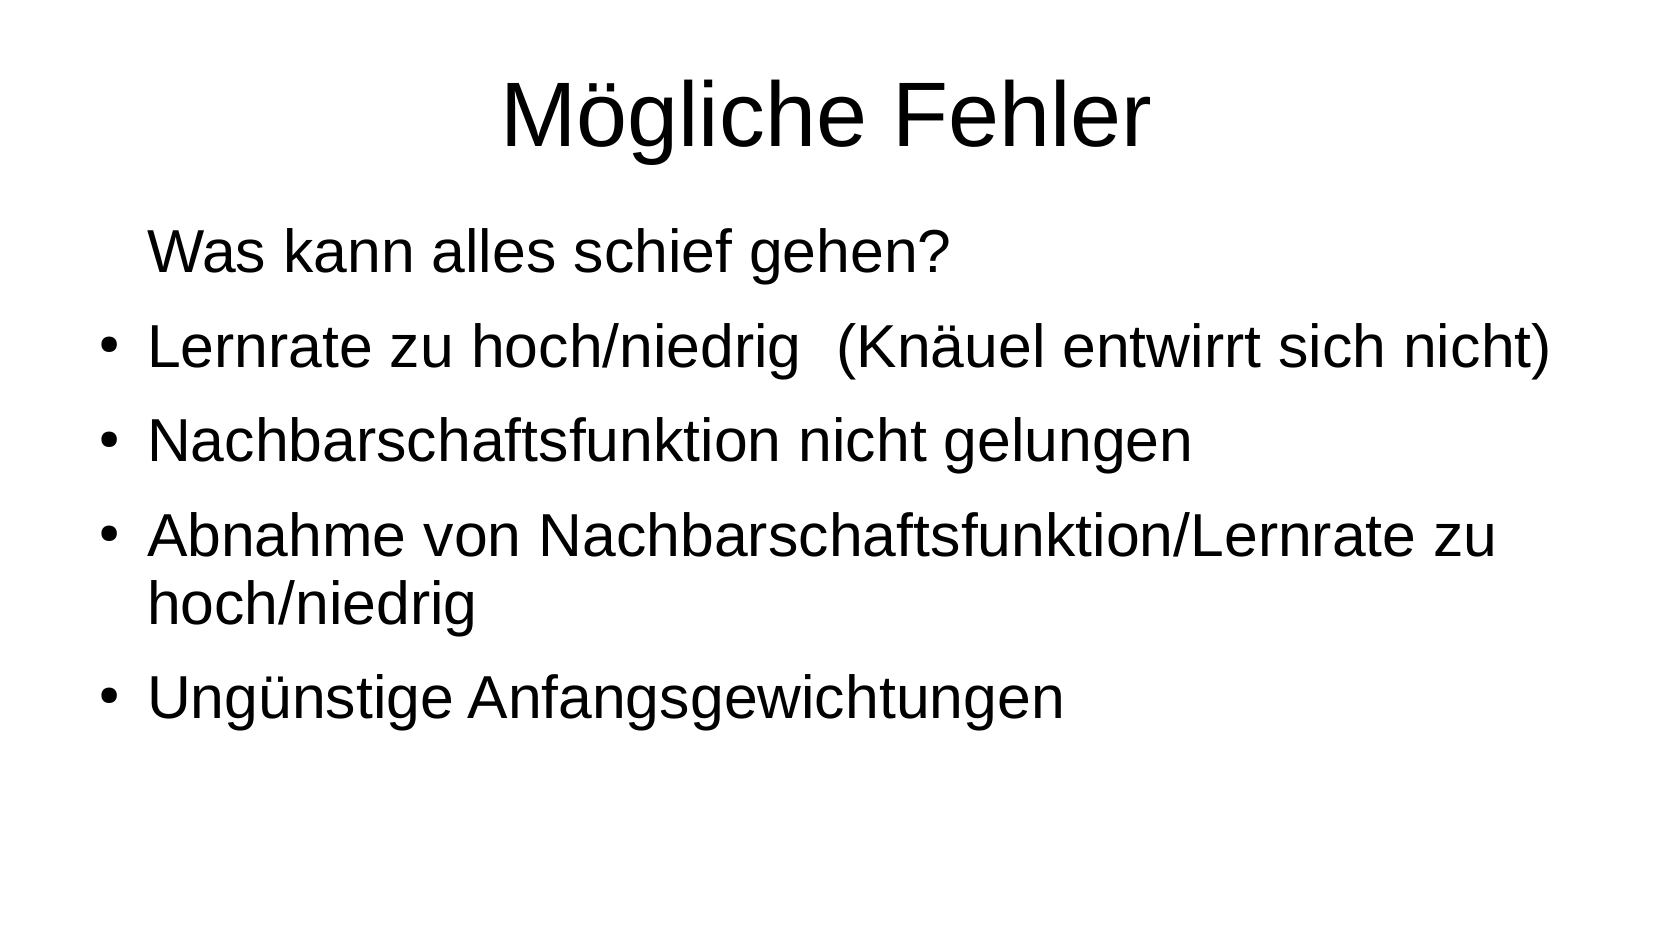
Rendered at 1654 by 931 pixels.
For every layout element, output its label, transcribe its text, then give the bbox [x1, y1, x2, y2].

title Mögliche Fehler [82, 37, 1571, 193]
list Was kann alles schief gehen? Lernrate zu hoch/niedrig (Knäuel entwirrt sich nicht) Nachbarschaftsfunktion nicht gelungen Abnahme von Nachbarschaftsfunktion/Lernrate zu hoch/niedrig Ungünstige Anfangsgewichtungen [82, 217, 1571, 758]
